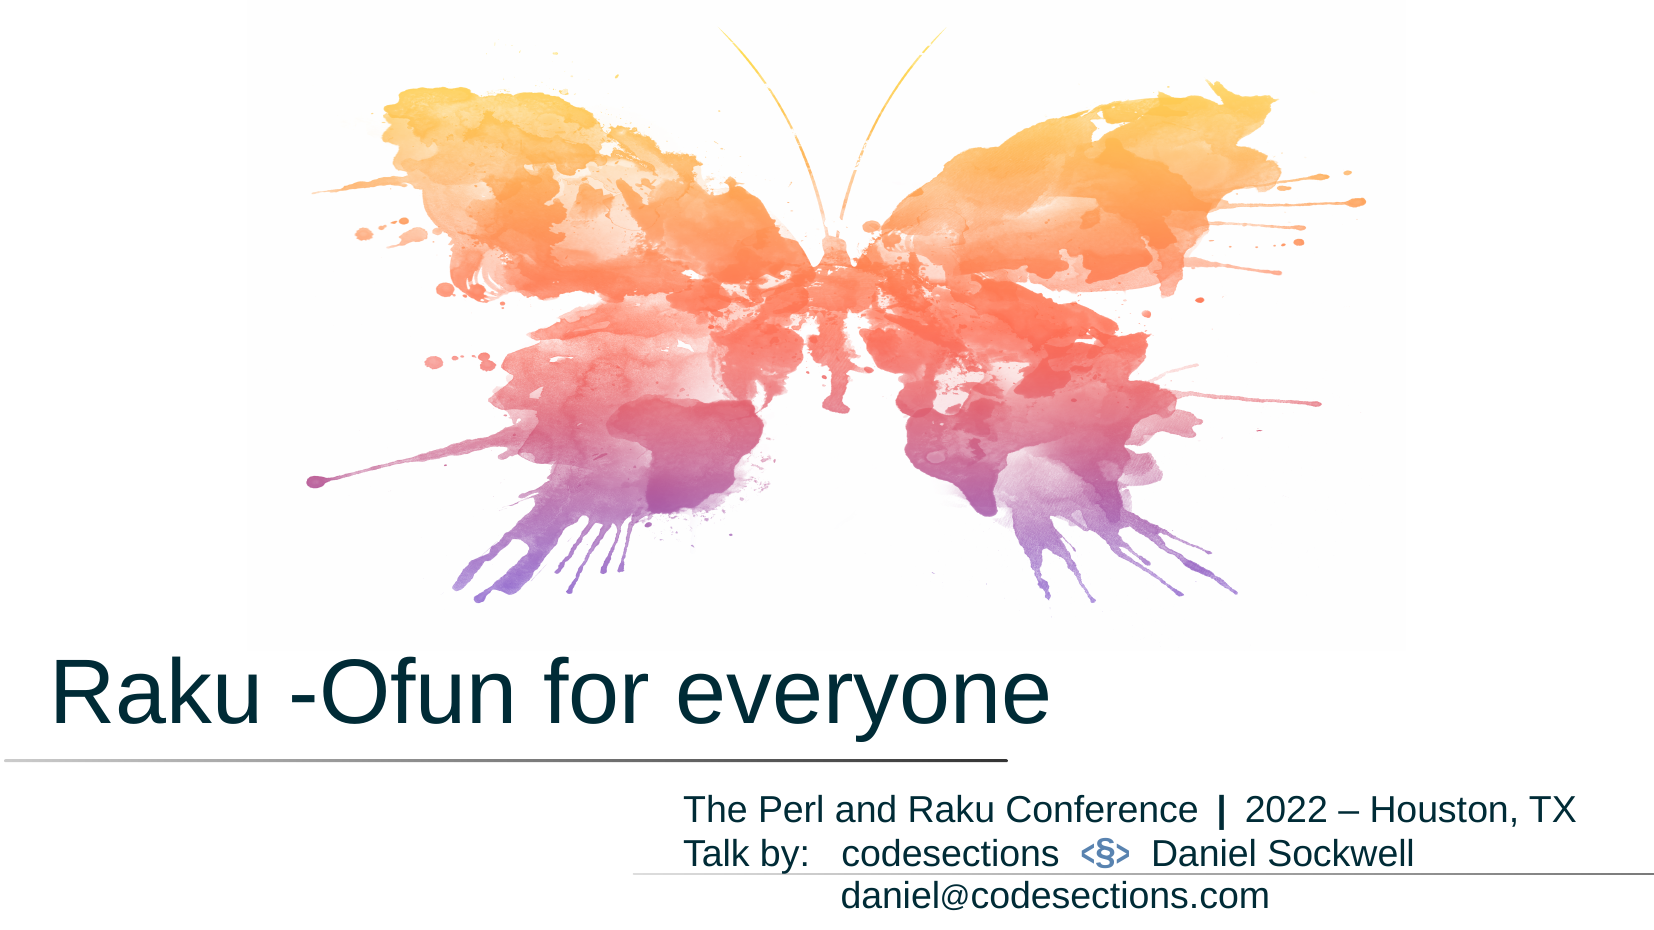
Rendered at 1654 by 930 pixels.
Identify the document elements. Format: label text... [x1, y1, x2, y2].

text_box The Perl and Raku Conference | 2022 – Houston, TX Talk by: codesections <§> Daniel Sockwell daniel@codesections.com [668, 781, 1606, 930]
title Raku -Ofun for everyone [23, 637, 1500, 746]
